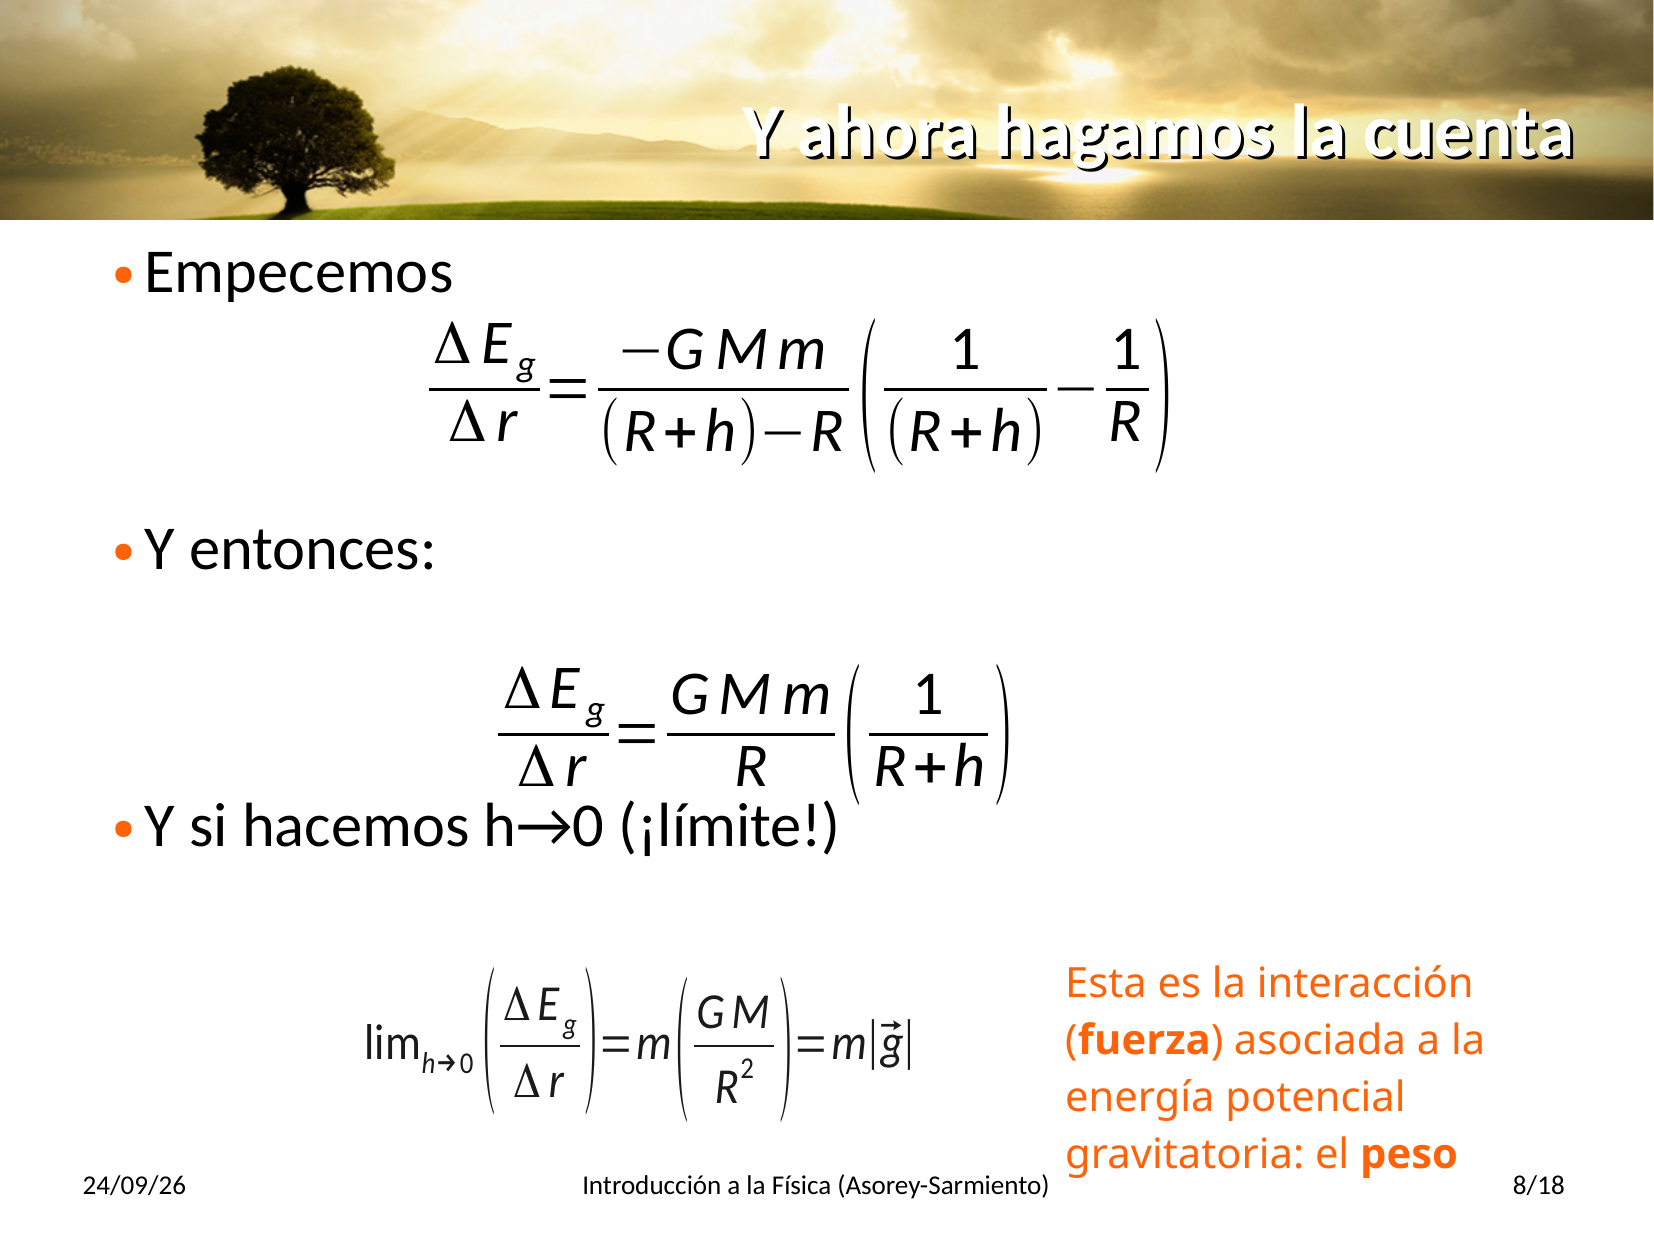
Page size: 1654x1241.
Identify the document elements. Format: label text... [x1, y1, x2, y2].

chart [420, 315, 1181, 477]
chart [360, 965, 924, 1125]
chart [489, 660, 1021, 809]
text_box Esta es la interacción (fuerza) asociada a la energía potencial gravitatoria: el peso [1050, 945, 1546, 1186]
list Empecemos Y entonces: Y si hacemos h→0 (¡límite!) [82, 245, 1571, 1065]
picture [0, 0, 1654, 220]
title Y ahora hagamos la cuenta [86, 49, 1576, 226]
